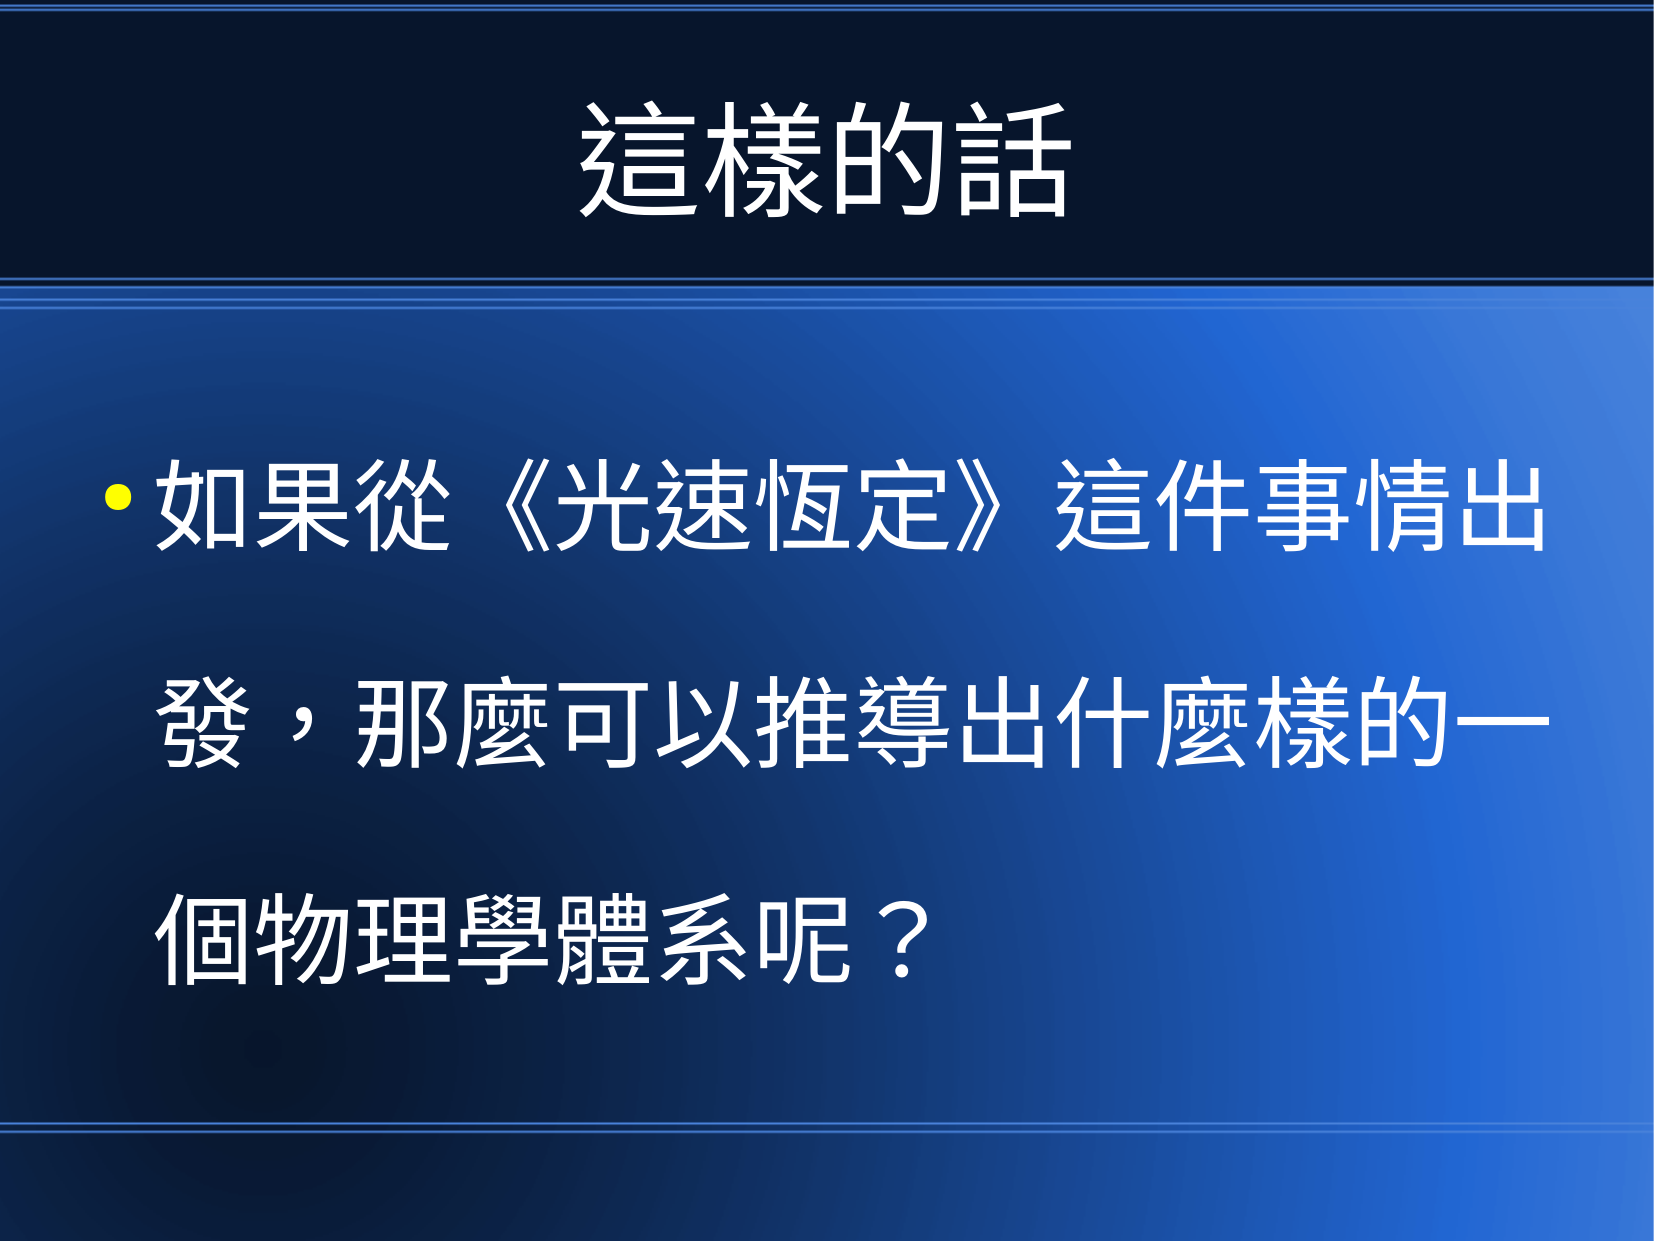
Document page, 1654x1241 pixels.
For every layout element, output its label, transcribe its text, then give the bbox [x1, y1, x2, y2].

picture [0, 0, 1654, 1241]
title 這樣的話 [82, 49, 1571, 257]
list 如果從《光速恆定》這件事情出發，那麼可以推導出什麼樣的一個物理學體系呢？ [82, 355, 1571, 1241]
